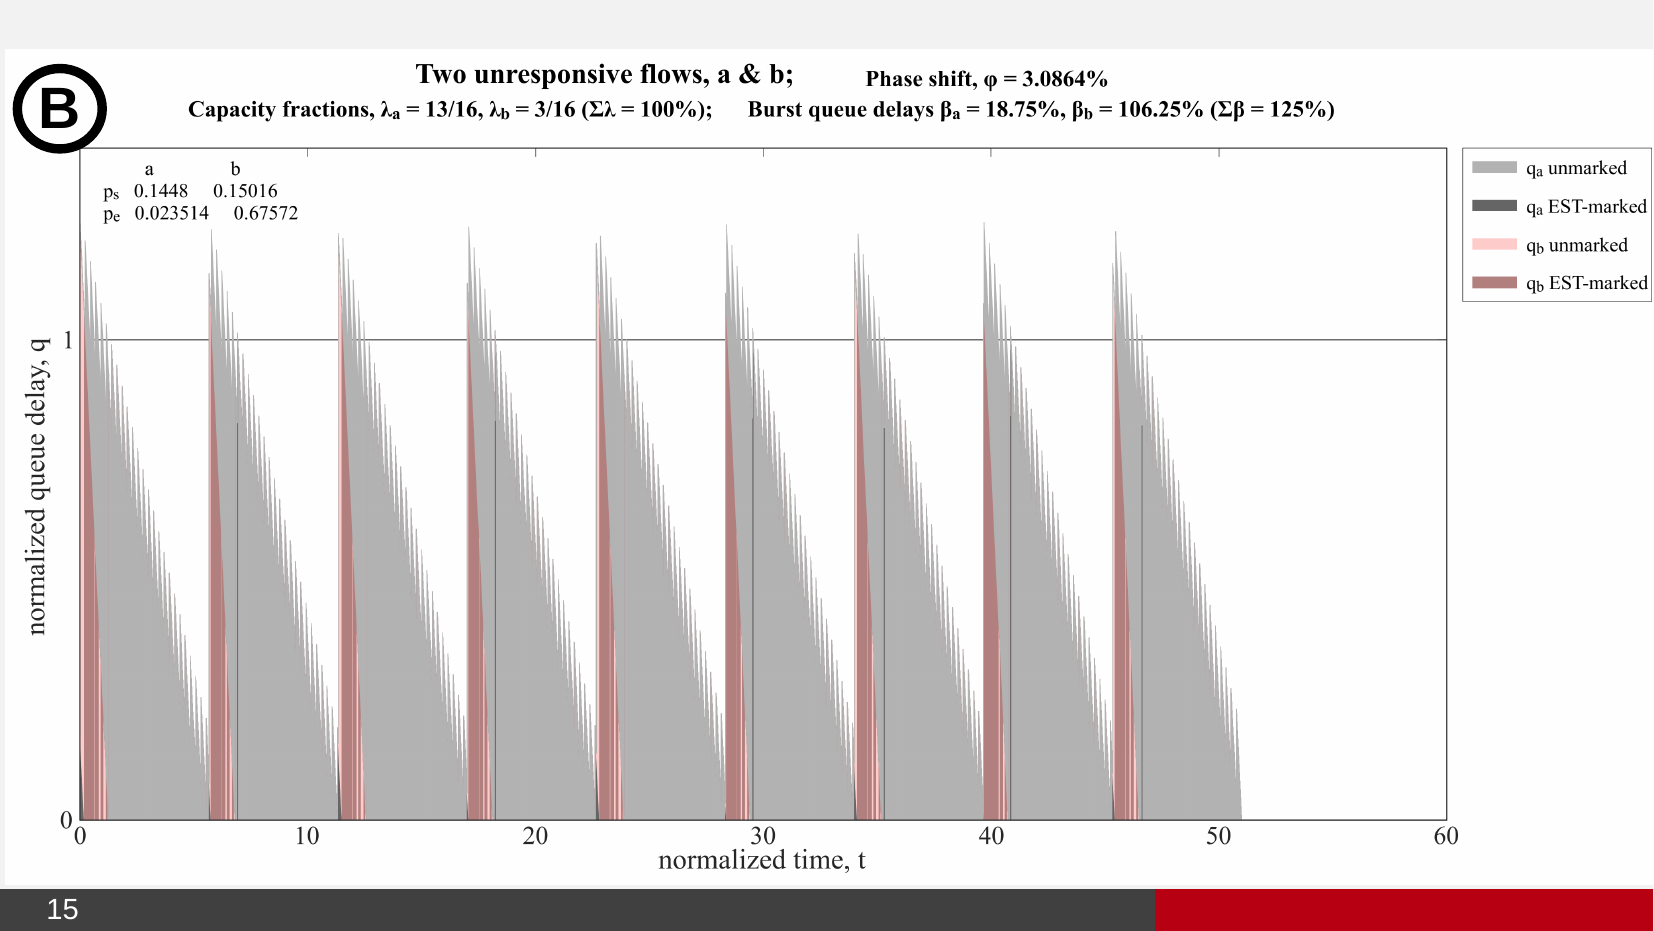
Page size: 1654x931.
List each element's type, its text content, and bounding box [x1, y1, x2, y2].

text_box B [17, 68, 103, 149]
picture [5, 49, 1654, 885]
